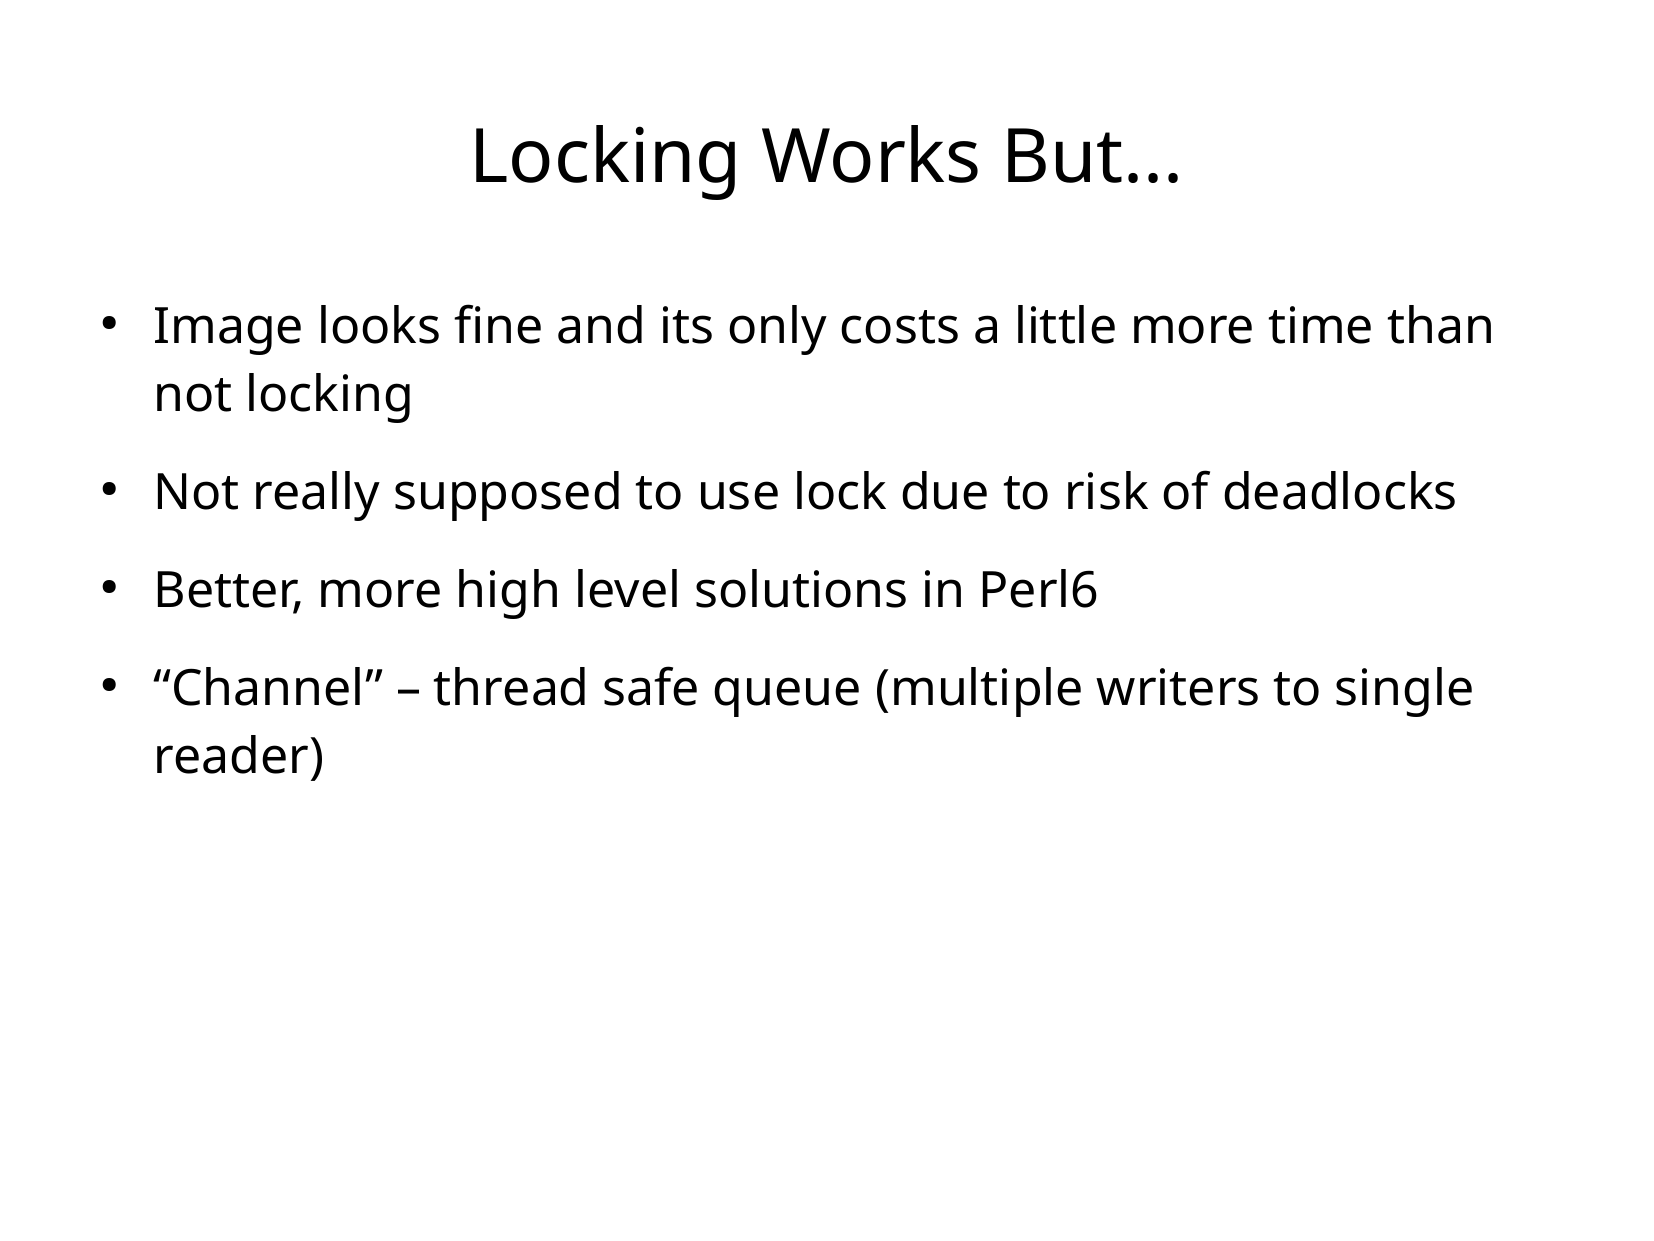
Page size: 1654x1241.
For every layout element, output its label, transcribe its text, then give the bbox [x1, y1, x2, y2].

list Image looks fine and its only costs a little more time than not locking Not really supposed to use lock due to risk of deadlocks Better, more high level solutions in Perl6 “Channel” – thread safe queue (multiple writers to single reader) [82, 290, 1571, 1010]
title Locking Works But... [82, 49, 1571, 257]
